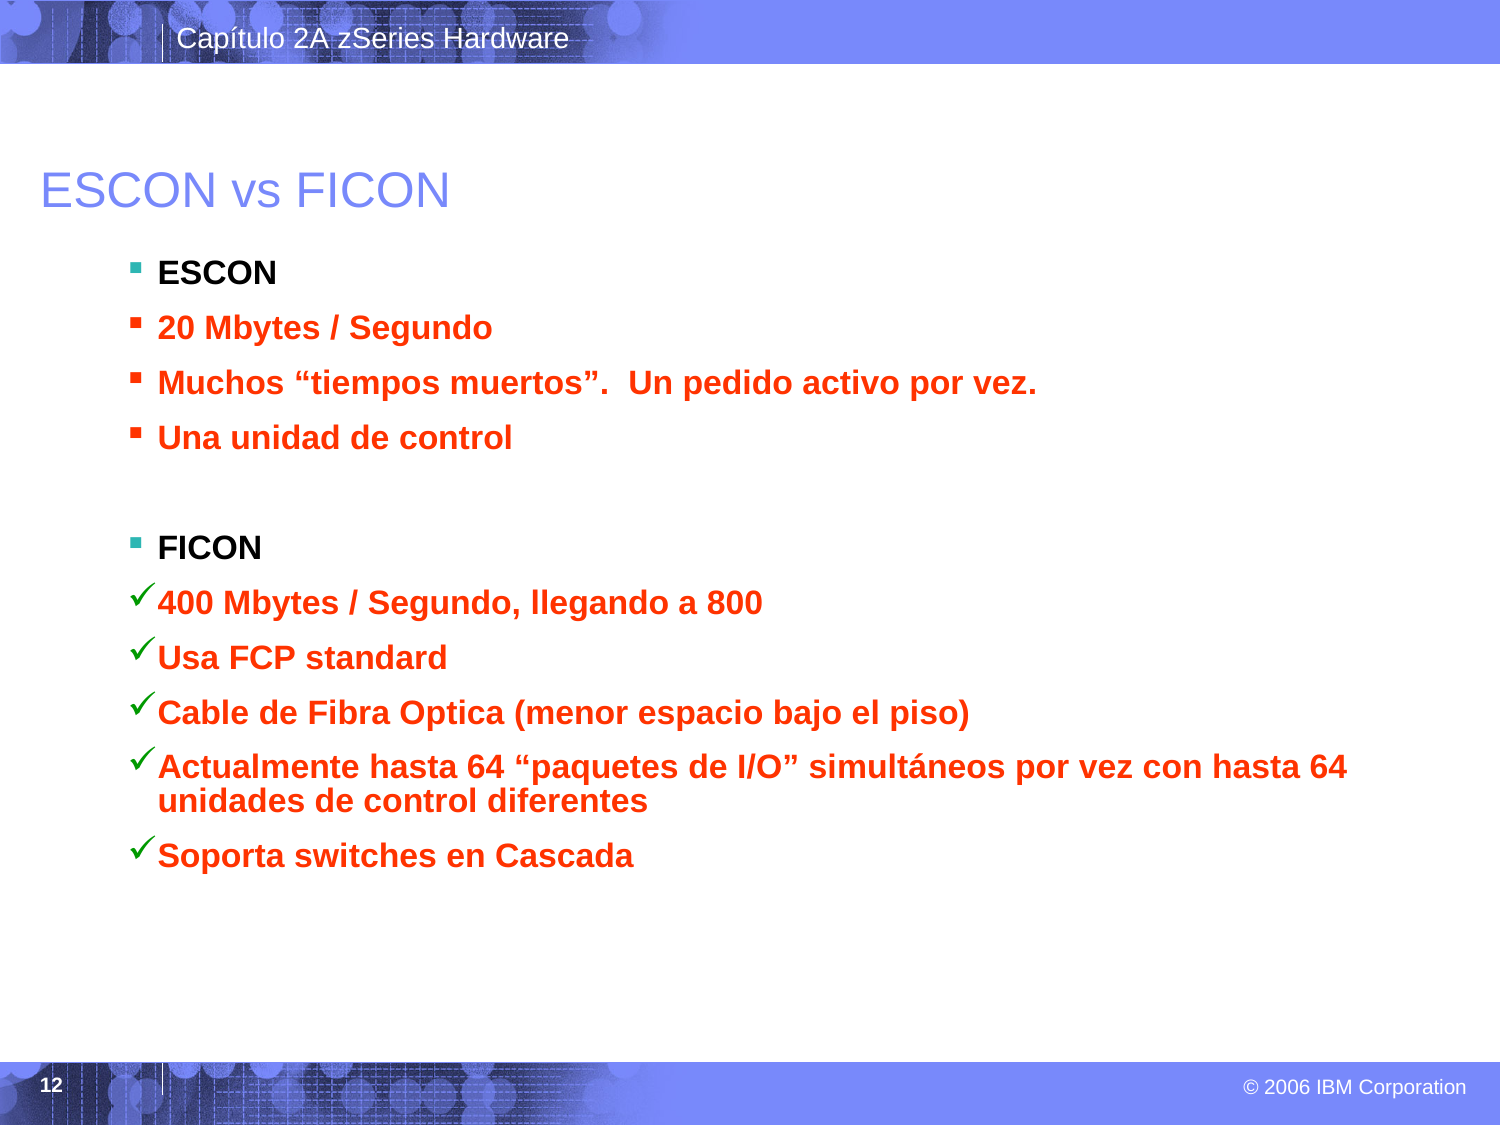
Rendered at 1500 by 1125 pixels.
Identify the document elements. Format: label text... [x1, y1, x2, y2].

title ESCON vs FICON [25, 142, 1378, 225]
list ESCON 20 Mbytes / Segundo Muchos “tiempos muertos”. Un pedido activo por vez. Una unidad de control FICON 400 Mbytes / Segundo, llegando a 800 Usa FCP standard Cable de Fibra Optica (menor espacio bajo el piso) Actualmente hasta 64 “paquetes de I/O” simultáneos por vez con hasta 64 unidades de control diferentes Soporta switches en Cascada [112, 249, 1388, 891]
picture [0, 1063, 1500, 1125]
picture [1, 1, 1500, 63]
